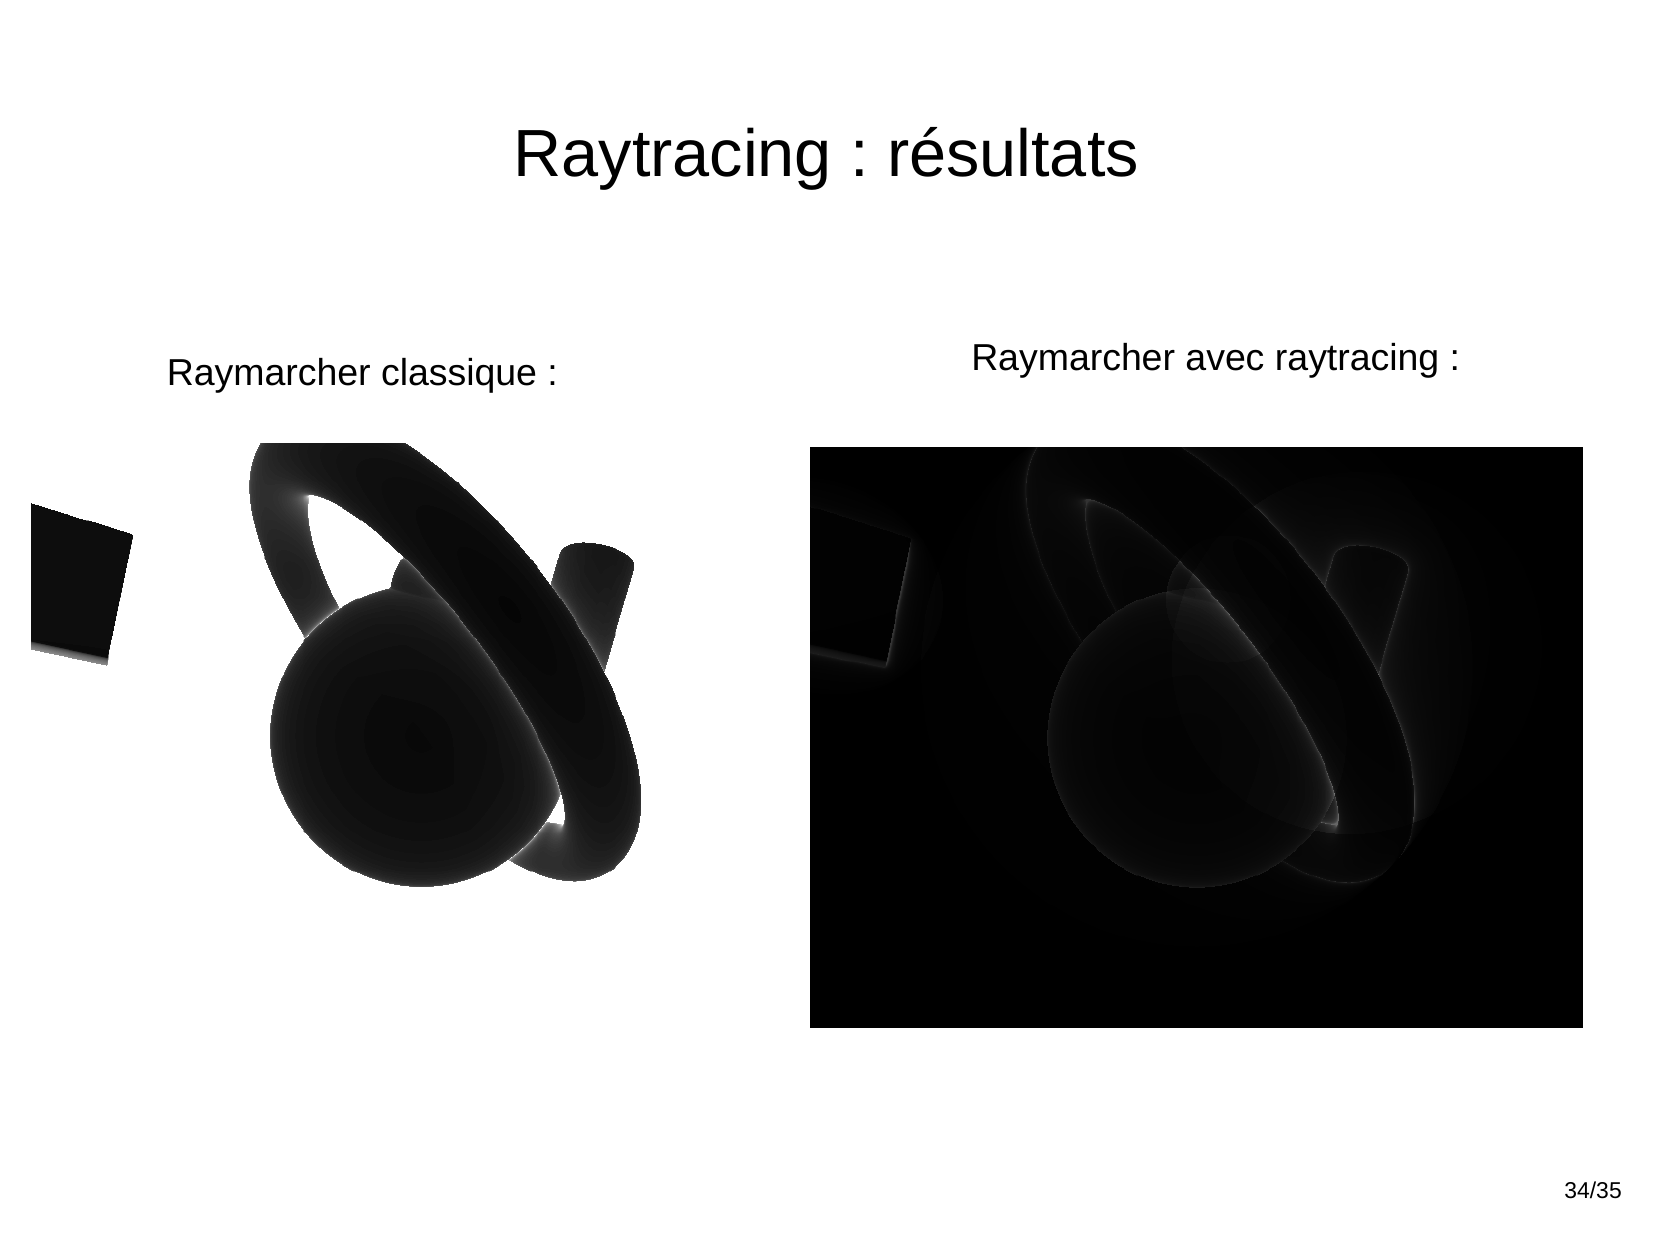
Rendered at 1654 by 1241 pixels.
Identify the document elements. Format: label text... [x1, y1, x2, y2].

text_box Raymarcher avec raytracing : [956, 329, 1476, 386]
text_box Raymarcher classique : [152, 343, 573, 401]
picture [31, 443, 1583, 1028]
text_box 34/35 [1549, 1170, 1637, 1211]
title Raytracing : résultats [82, 16, 1571, 290]
